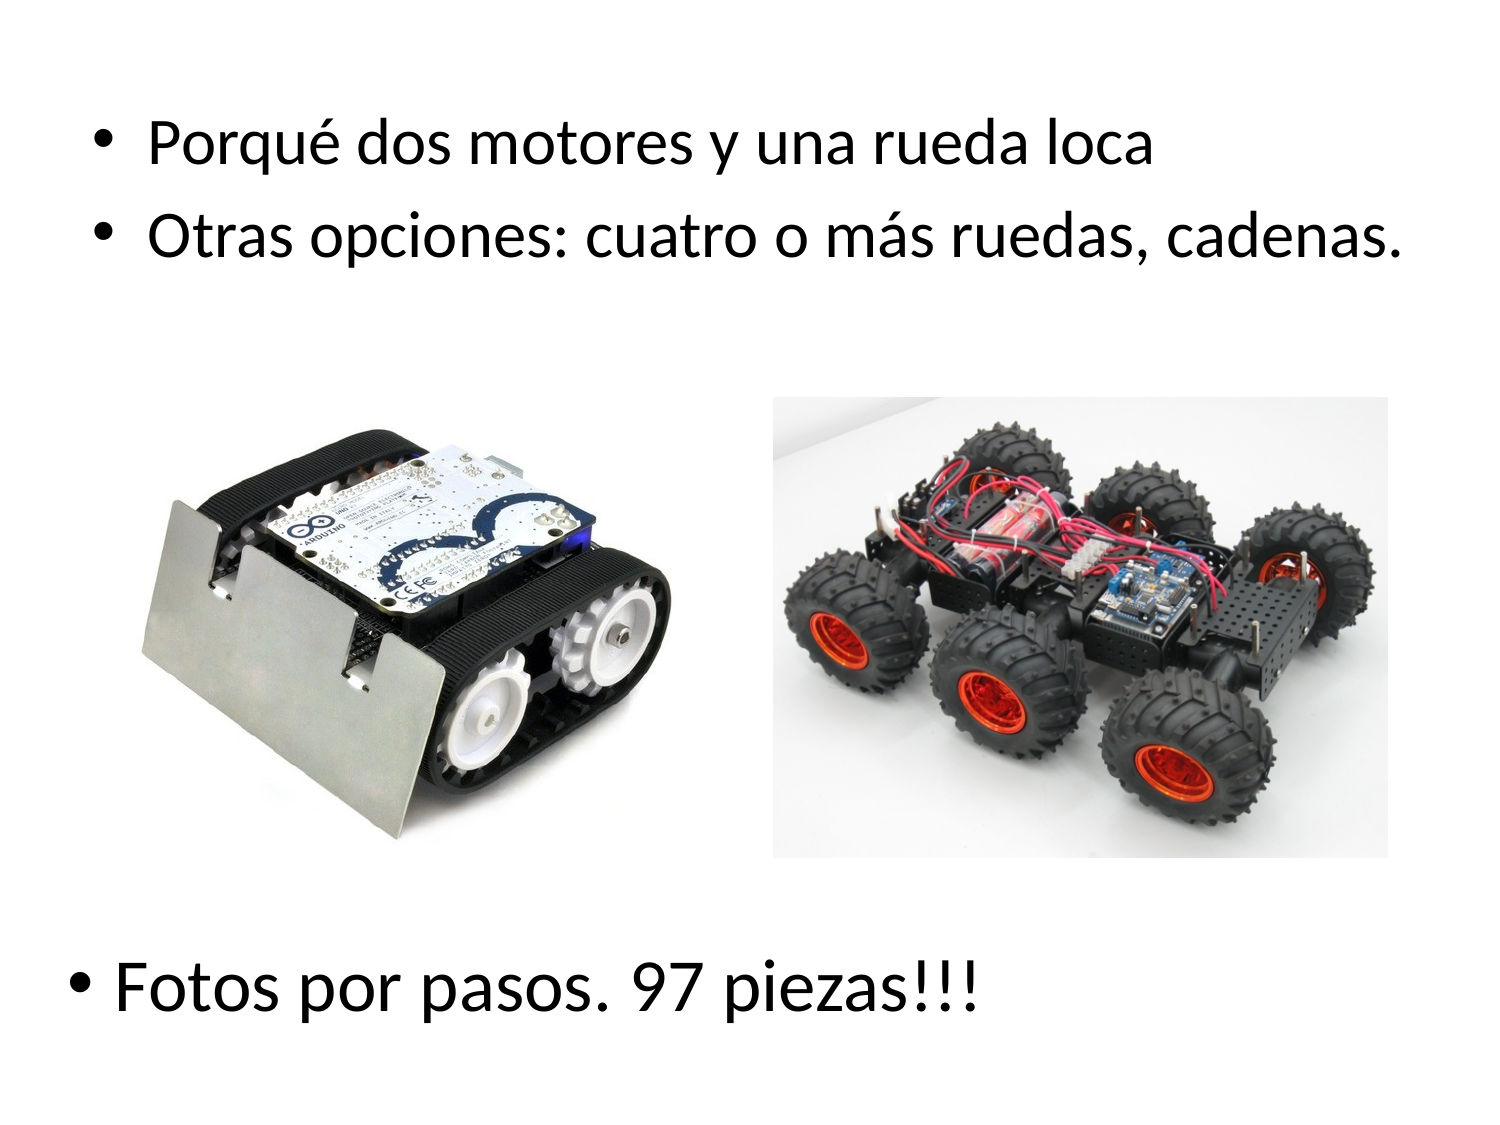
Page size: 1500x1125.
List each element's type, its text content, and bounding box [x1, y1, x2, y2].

picture [112, 397, 694, 858]
text_box Fotos por pasos. 97 piezas!!! [53, 928, 1388, 1124]
list Porqué dos motores y una rueda loca Otras opciones: cuatro o más ruedas, cadenas. [76, 90, 1427, 320]
picture [773, 397, 1388, 858]
